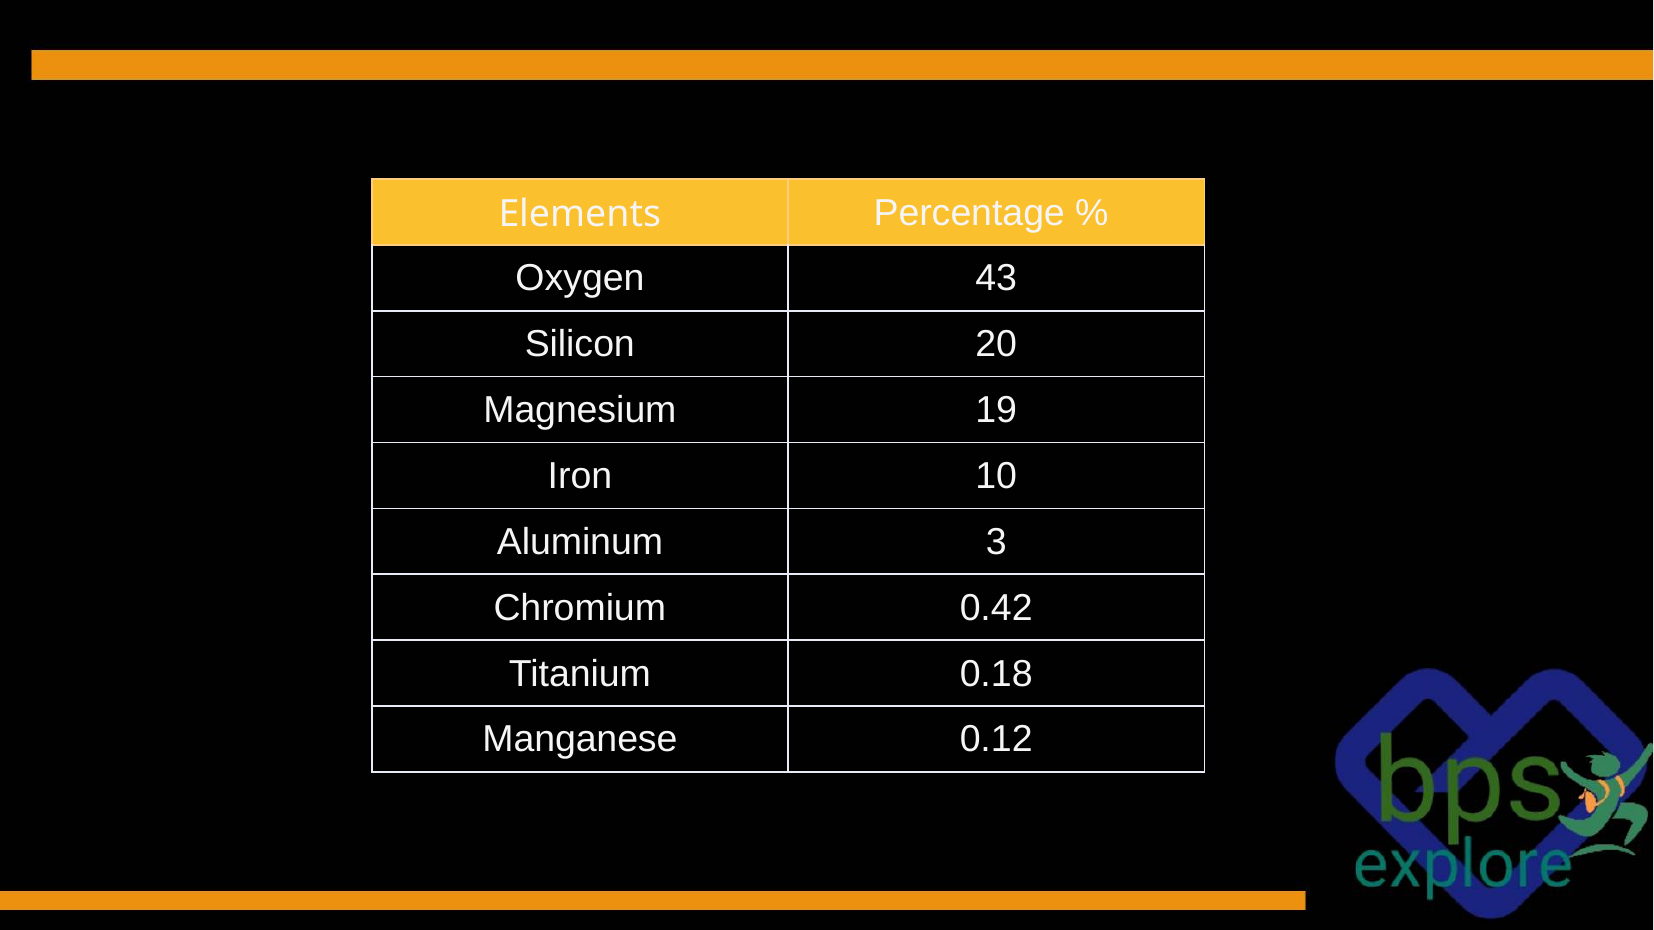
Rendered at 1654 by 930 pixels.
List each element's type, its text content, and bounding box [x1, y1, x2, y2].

table_cell 19 [789, 377, 1204, 442]
table_cell Manganese [373, 707, 787, 771]
table_cell Silicon [373, 312, 787, 376]
table_cell Oxygen [373, 246, 787, 310]
table_cell 43 [789, 246, 1204, 310]
table_cell 20 [789, 312, 1204, 376]
table_cell 3 [789, 509, 1204, 573]
table_cell 0.18 [789, 641, 1204, 705]
table_cell 10 [789, 443, 1204, 508]
table_cell Aluminum [373, 509, 787, 573]
table_cell Iron [373, 443, 787, 508]
table_cell Magnesium [373, 377, 787, 442]
table_header Elements [373, 180, 787, 244]
table_header Percentage % [789, 180, 1204, 244]
table_cell Titanium [373, 641, 787, 705]
table_cell Chromium [373, 575, 787, 639]
table_cell 0.42 [789, 575, 1204, 639]
picture [0, 0, 1654, 930]
table_cell 0.12 [789, 707, 1204, 771]
